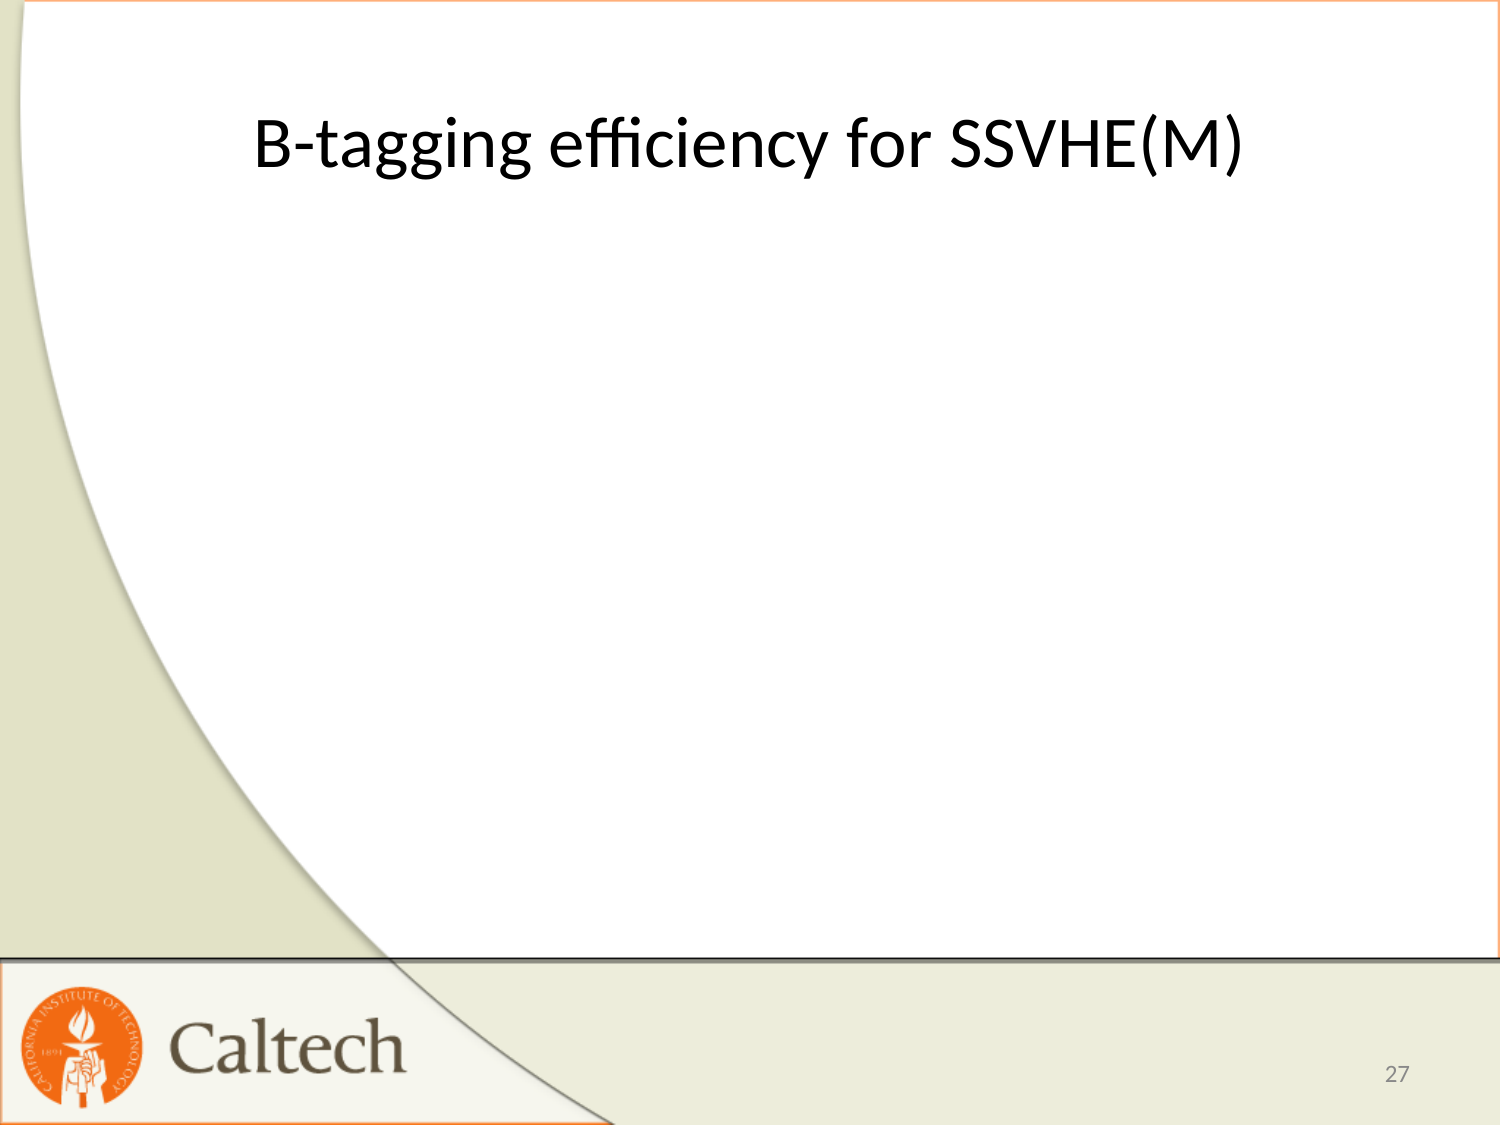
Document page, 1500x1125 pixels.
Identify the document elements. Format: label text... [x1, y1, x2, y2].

title B-tagging efficiency for SSVHE(M) [75, 20, 1426, 257]
picture [0, 0, 1500, 1125]
